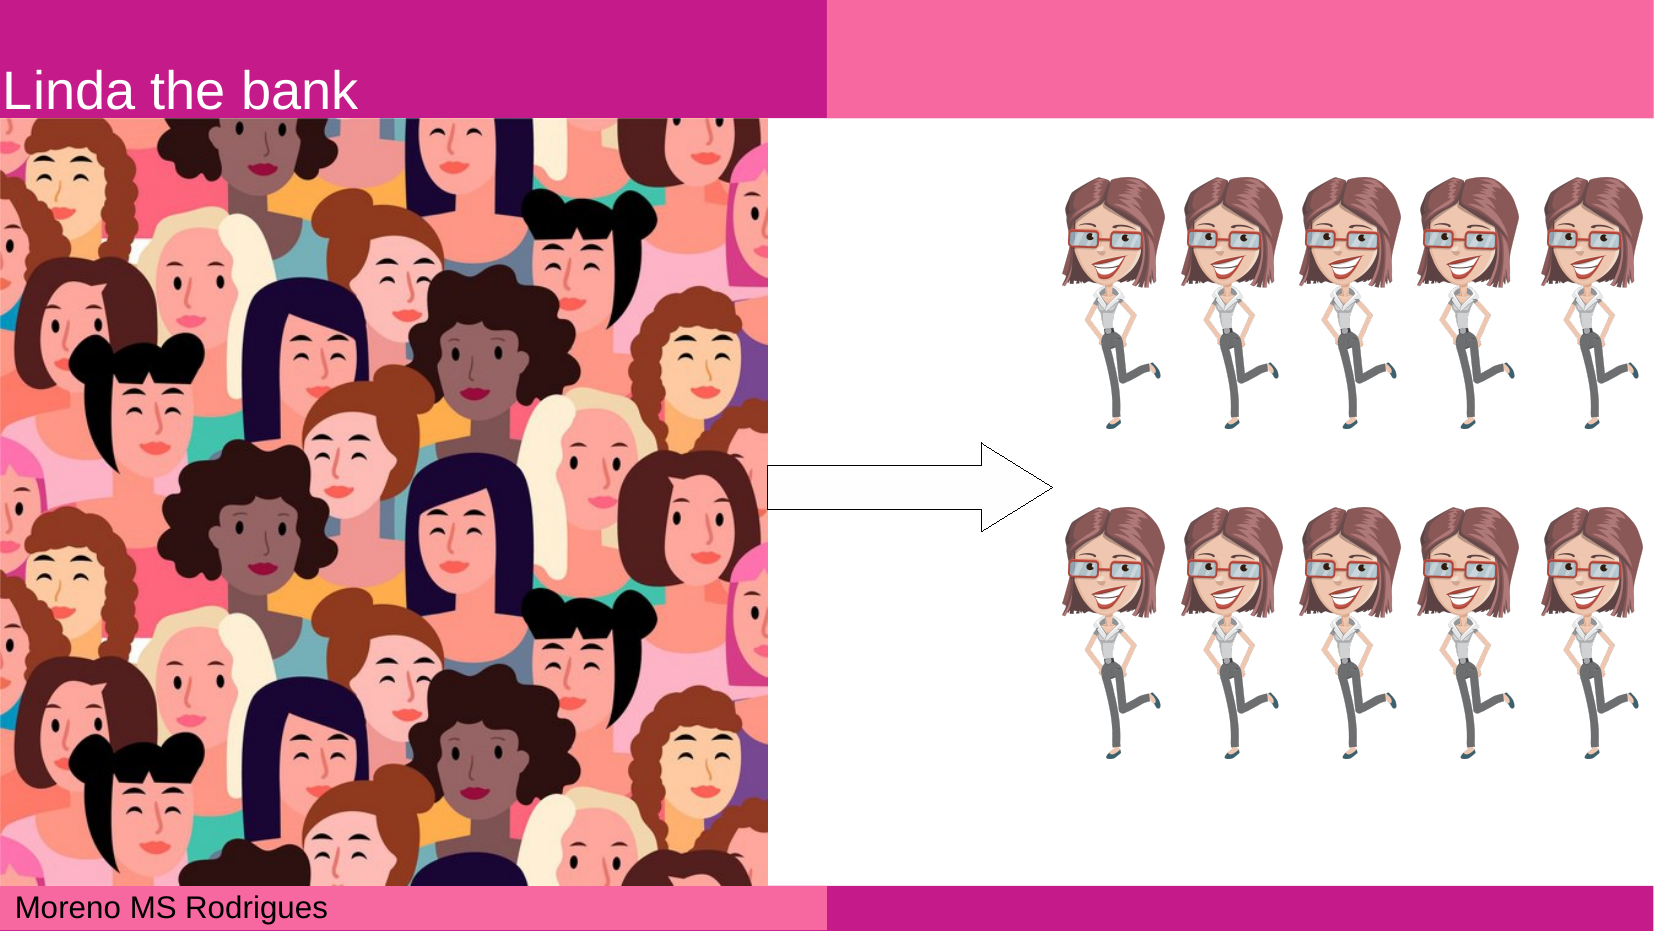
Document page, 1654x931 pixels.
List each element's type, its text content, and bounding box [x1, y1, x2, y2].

picture [1181, 177, 1283, 429]
text_box Moreno MS Rodrigues [0, 886, 404, 931]
picture [0, 118, 768, 886]
picture [1417, 177, 1519, 429]
picture [1541, 507, 1643, 759]
picture [1062, 177, 1165, 429]
text_box [404, 885, 1654, 931]
text_box Linda the bank [0, 53, 393, 118]
picture [1541, 177, 1643, 429]
text_box [767, 442, 1053, 532]
picture [1417, 507, 1519, 759]
picture [1062, 507, 1165, 759]
picture [1299, 507, 1401, 759]
picture [1181, 507, 1283, 759]
text_box [0, 0, 1654, 119]
picture [1299, 177, 1401, 429]
